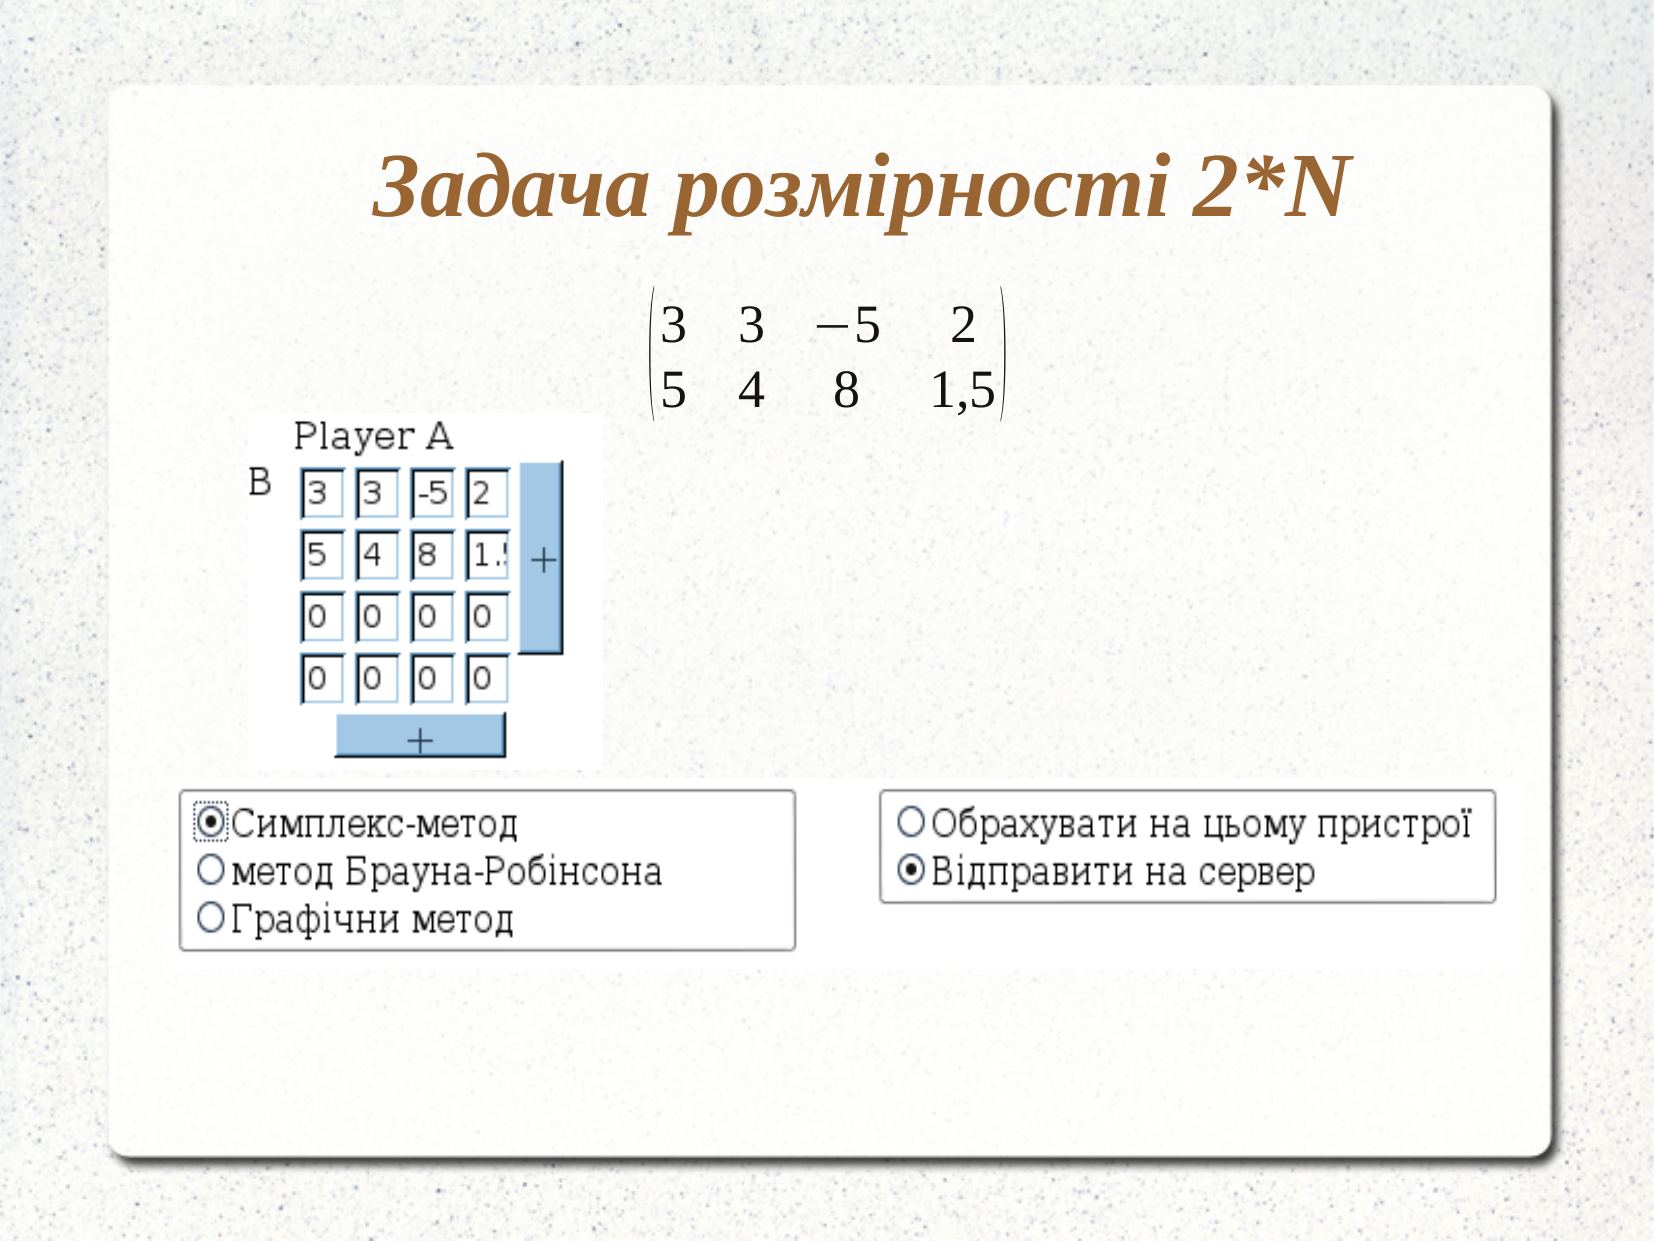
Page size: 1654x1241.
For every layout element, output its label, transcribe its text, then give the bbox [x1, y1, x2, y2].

list [118, 248, 1536, 1241]
picture [248, 413, 603, 770]
title Задача розмірності 2*N [118, 96, 1536, 225]
picture [0, 0, 1654, 1241]
chart [641, 283, 1016, 426]
picture [169, 778, 1524, 969]
